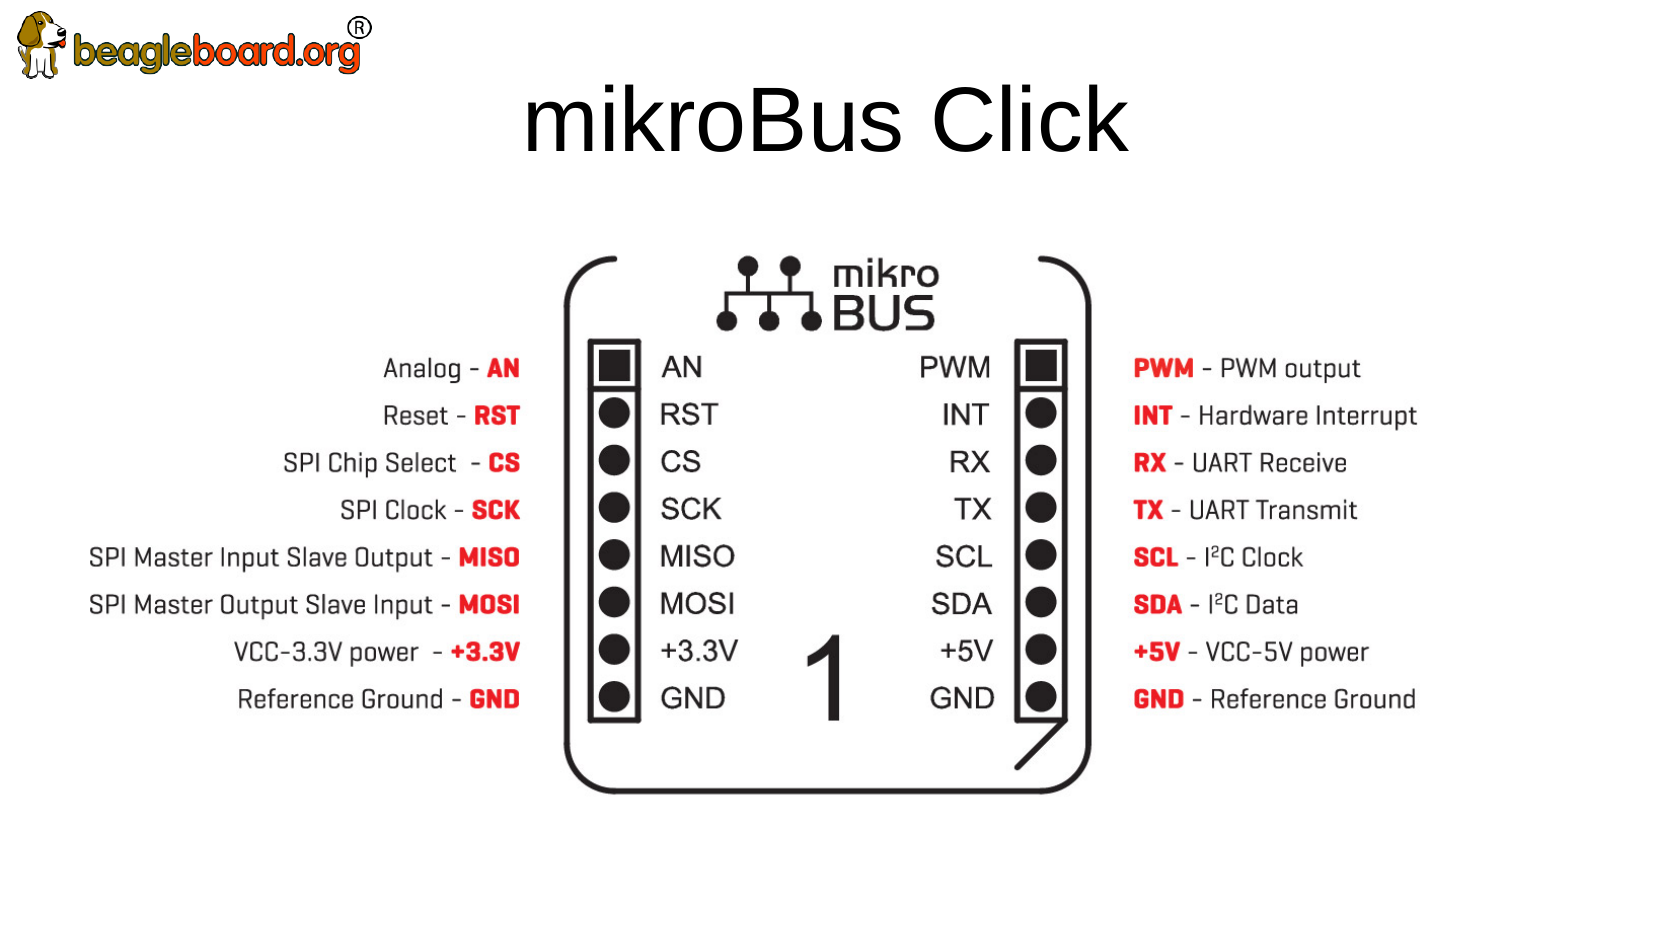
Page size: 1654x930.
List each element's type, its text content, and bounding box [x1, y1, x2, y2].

picture [17, 11, 372, 79]
text_box mikroBus Click [82, 36, 1571, 193]
picture [1, 221, 1654, 829]
